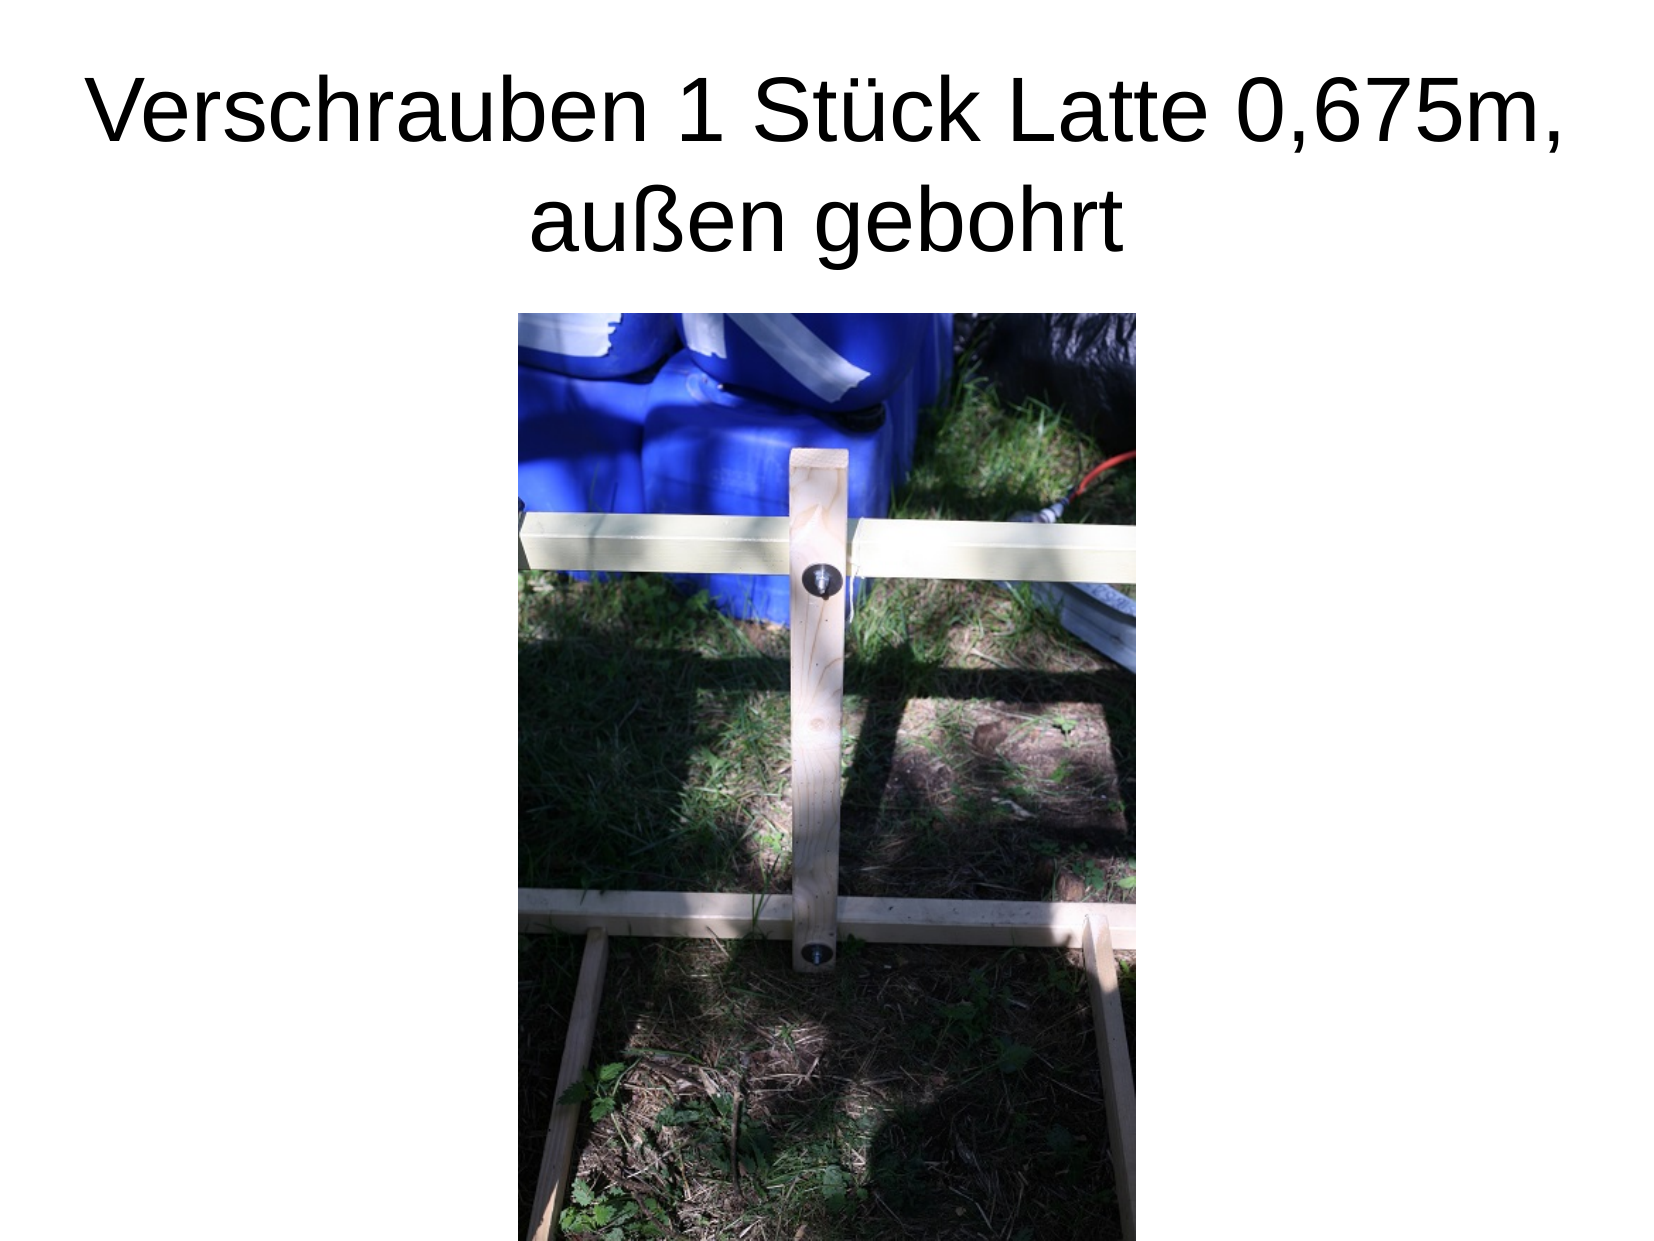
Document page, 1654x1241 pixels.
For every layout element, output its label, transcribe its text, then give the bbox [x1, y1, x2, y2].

picture [518, 313, 1136, 1241]
title Verschrauben 1 Stück Latte 0,675m, außen gebohrt [82, 49, 1571, 257]
